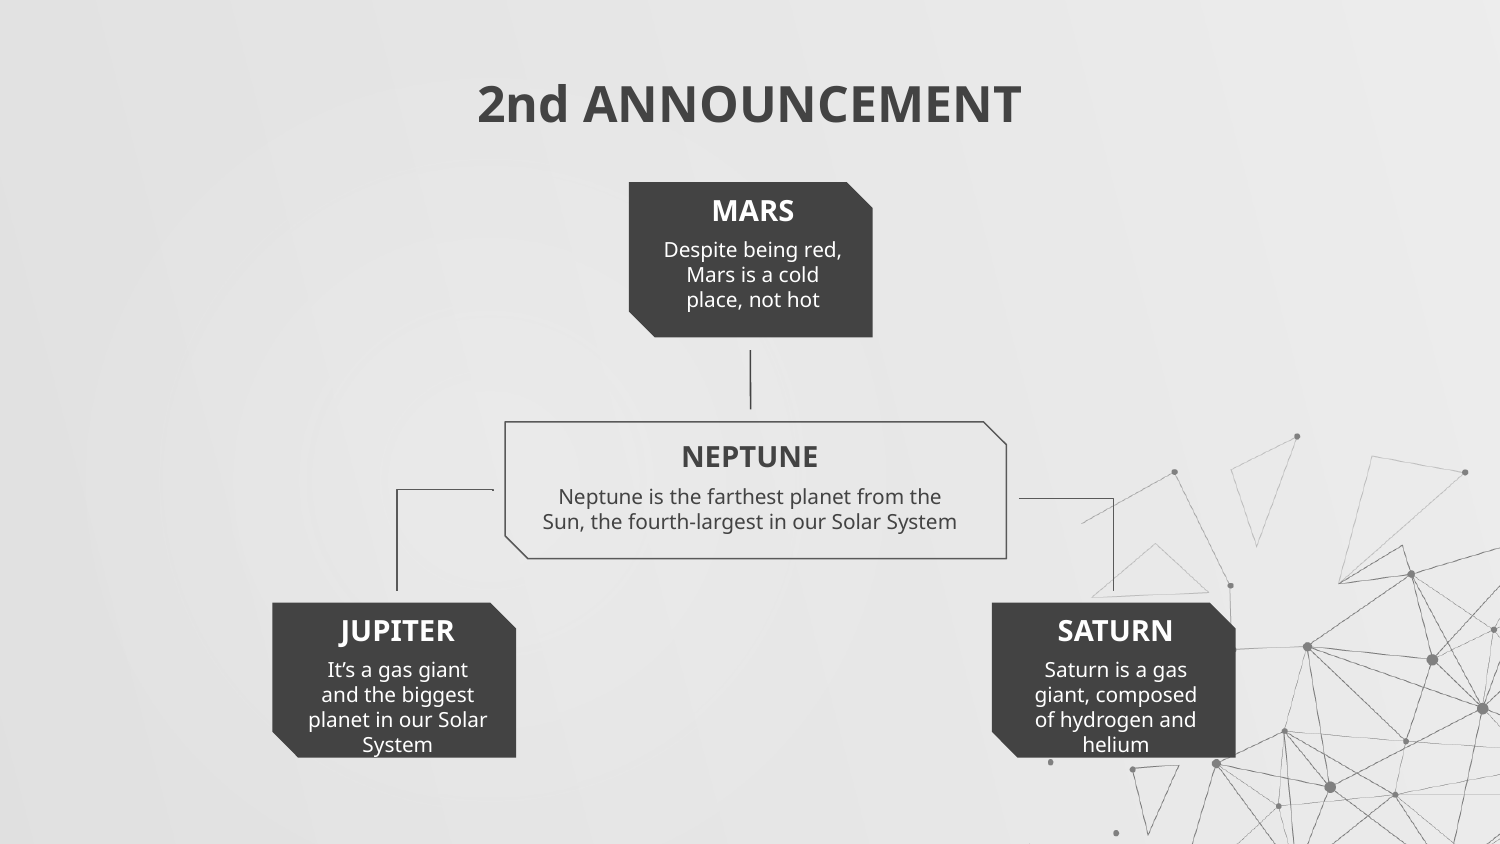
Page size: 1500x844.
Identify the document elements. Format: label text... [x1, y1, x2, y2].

text_box Neptune is the farthest planet from the Sun, the fourth-largest in our Solar System [523, 468, 977, 604]
picture [0, 0, 1500, 844]
text_box [991, 602, 1236, 758]
text_box JUPITER [280, 598, 516, 663]
text_box MARS [635, 177, 871, 243]
text_box Saturn is a gas giant, composed of hydrogen and helium [1010, 642, 1222, 744]
text_box [272, 602, 517, 758]
text_box NEPTUNE [632, 423, 868, 468]
text_box SATURN [998, 598, 1234, 663]
title 2nd ANNOUNCEMENT [322, 57, 1178, 214]
text_box Despite being red, Mars is a cold place, not hot [647, 221, 859, 324]
text_box It’s a gas giant and the biggest planet in our Solar System [292, 642, 504, 744]
text_box MARS [717, 205, 722, 221]
text_box [628, 182, 873, 338]
